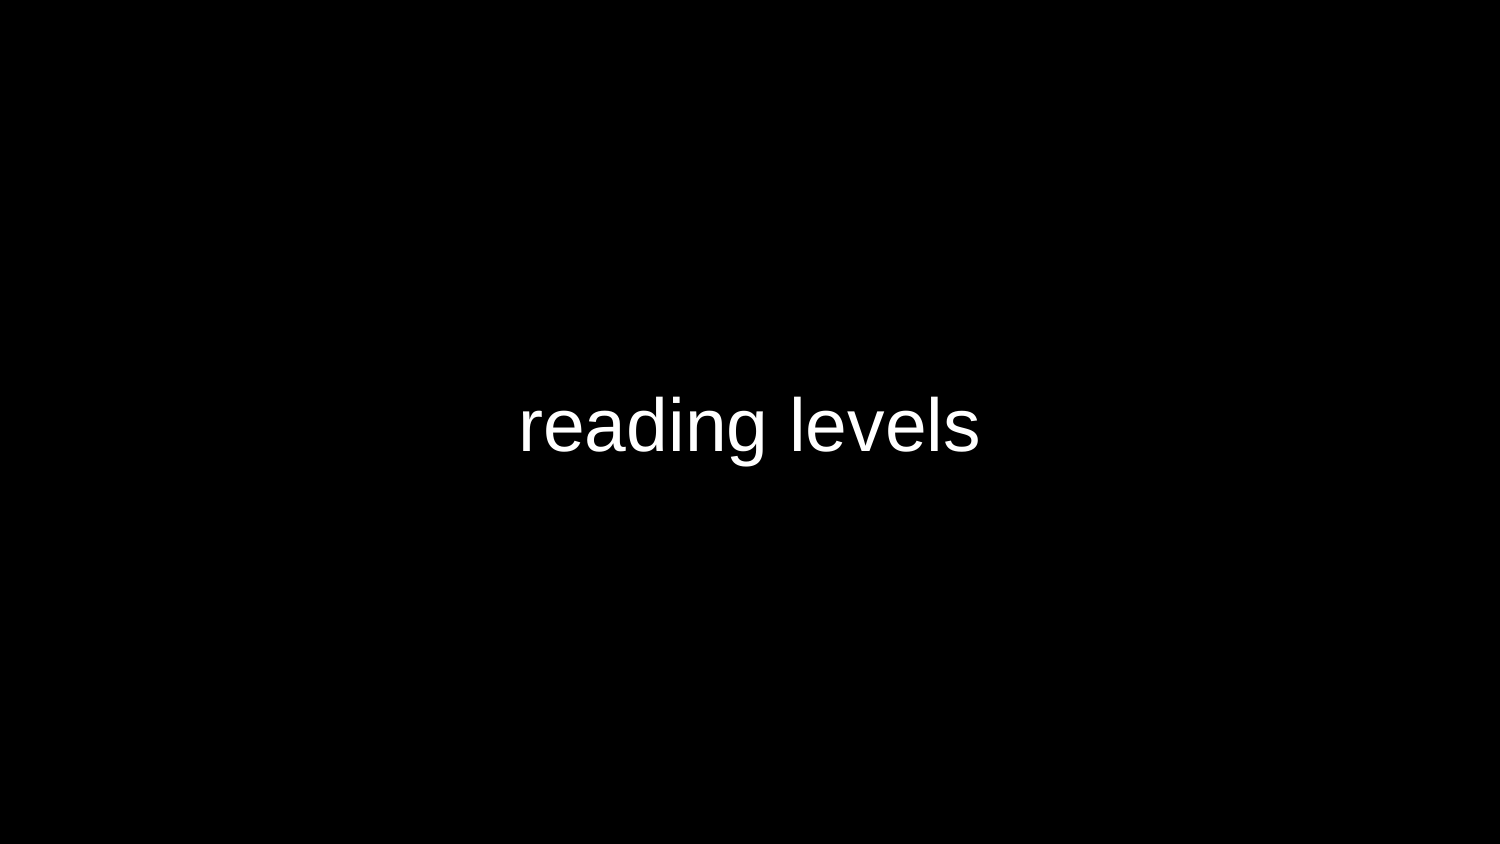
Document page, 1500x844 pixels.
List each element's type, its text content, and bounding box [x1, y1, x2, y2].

title reading levels [51, 352, 1449, 491]
